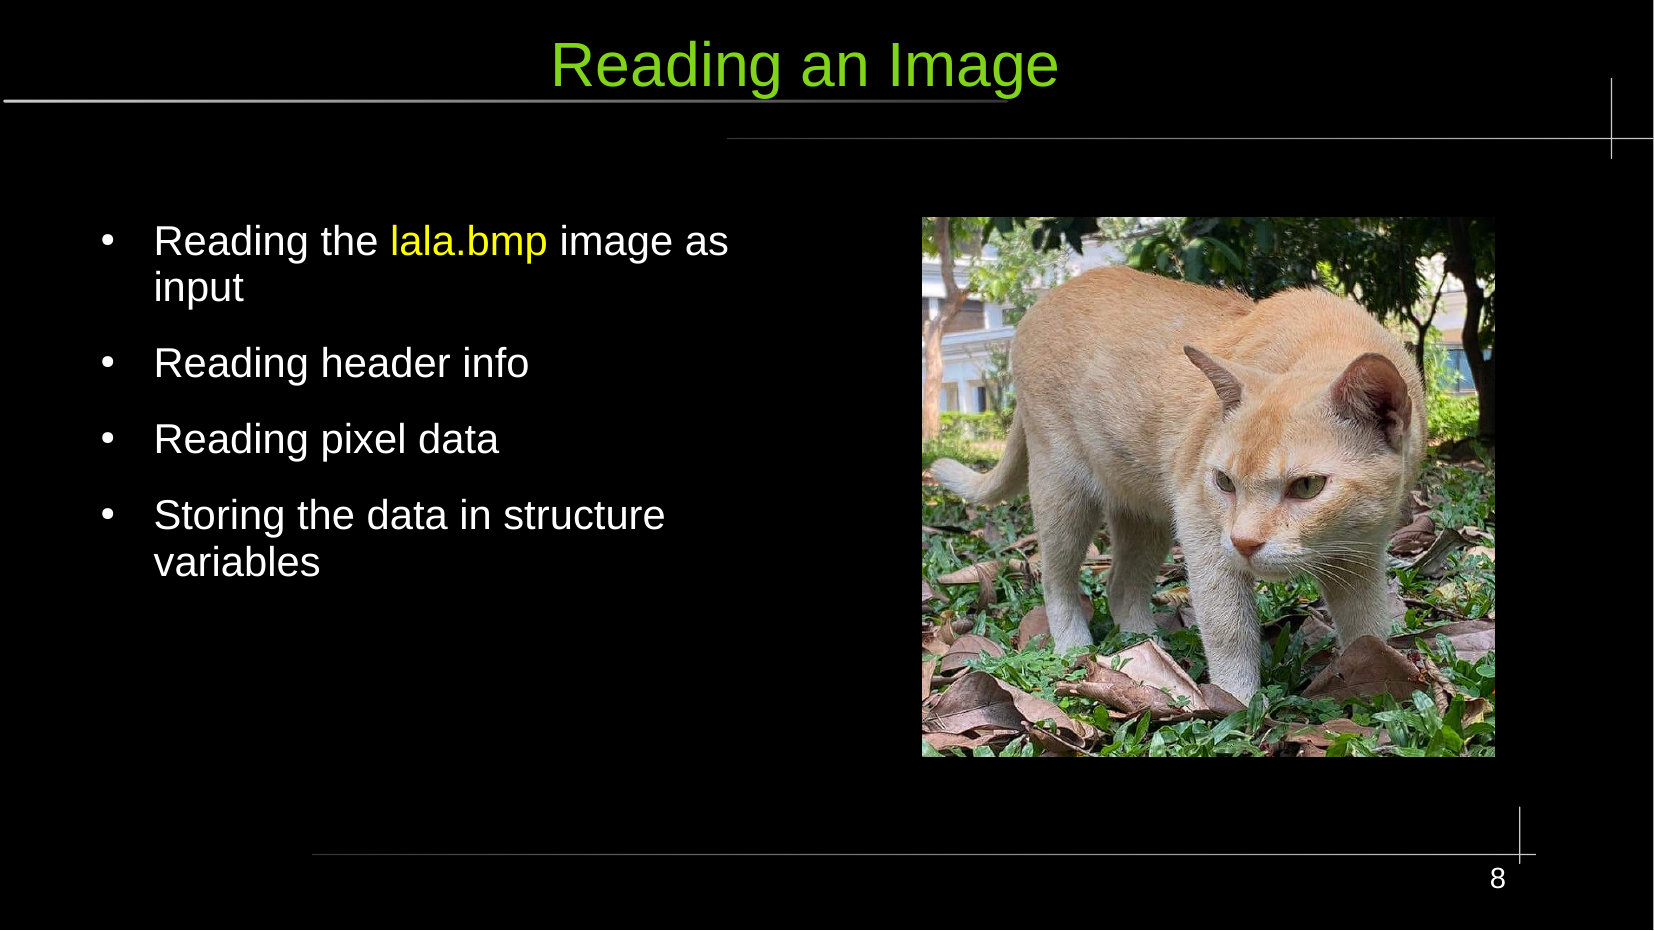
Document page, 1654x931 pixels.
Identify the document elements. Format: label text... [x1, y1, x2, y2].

picture [922, 217, 1495, 758]
list Reading the lala.bmp image as input Reading header info Reading pixel data Storing the data in structure variables [82, 217, 809, 758]
title Reading an Image [23, 11, 1589, 119]
